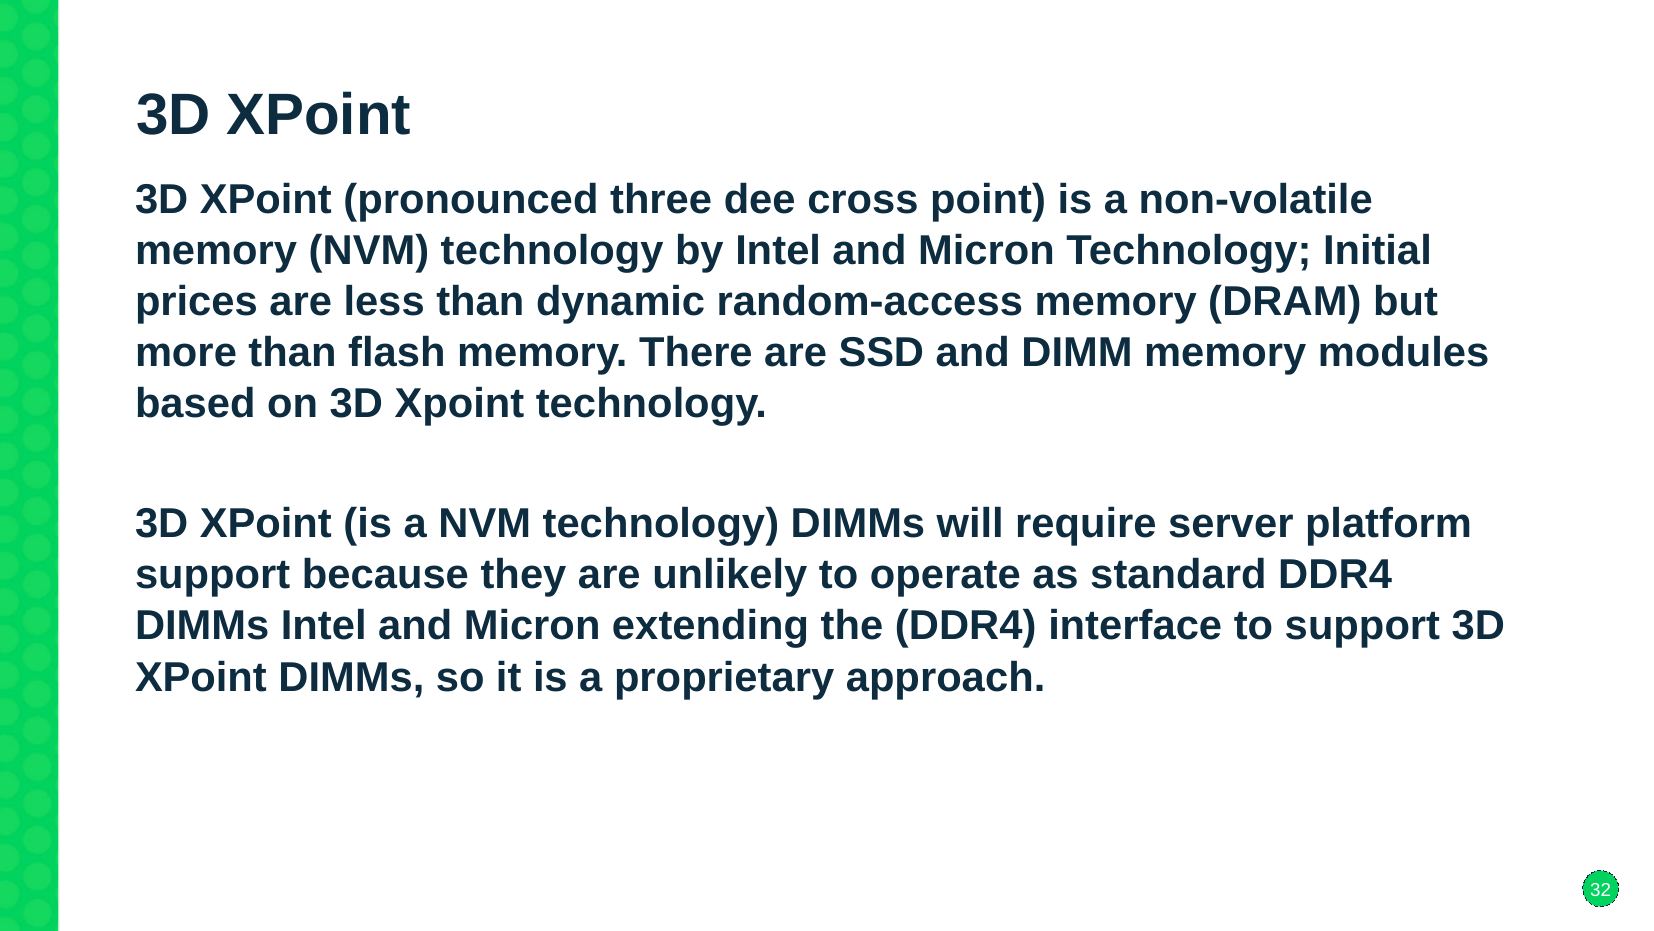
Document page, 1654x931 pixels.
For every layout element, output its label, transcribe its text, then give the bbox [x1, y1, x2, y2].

title 3D XPoint [121, 37, 1531, 193]
picture [0, 0, 76, 931]
list 3D XPoint (pronounced three dee cross point) is a non-volatile memory (NVM) technology by Intel and Micron Technology; Initial prices are less than dynamic random-access memory (DRAM) but more than flash memory. There are SSD and DIMM memory modules based on 3D Xpoint technology. 3D XPoint (is a NVM technology) DIMMs will require server platform support because they are unlikely to operate as standard DDR4 DIMMs Intel and Micron extending the (DDR4) interface to support 3D XPoint DIMMs, so it is a proprietary approach. [120, 163, 1530, 868]
